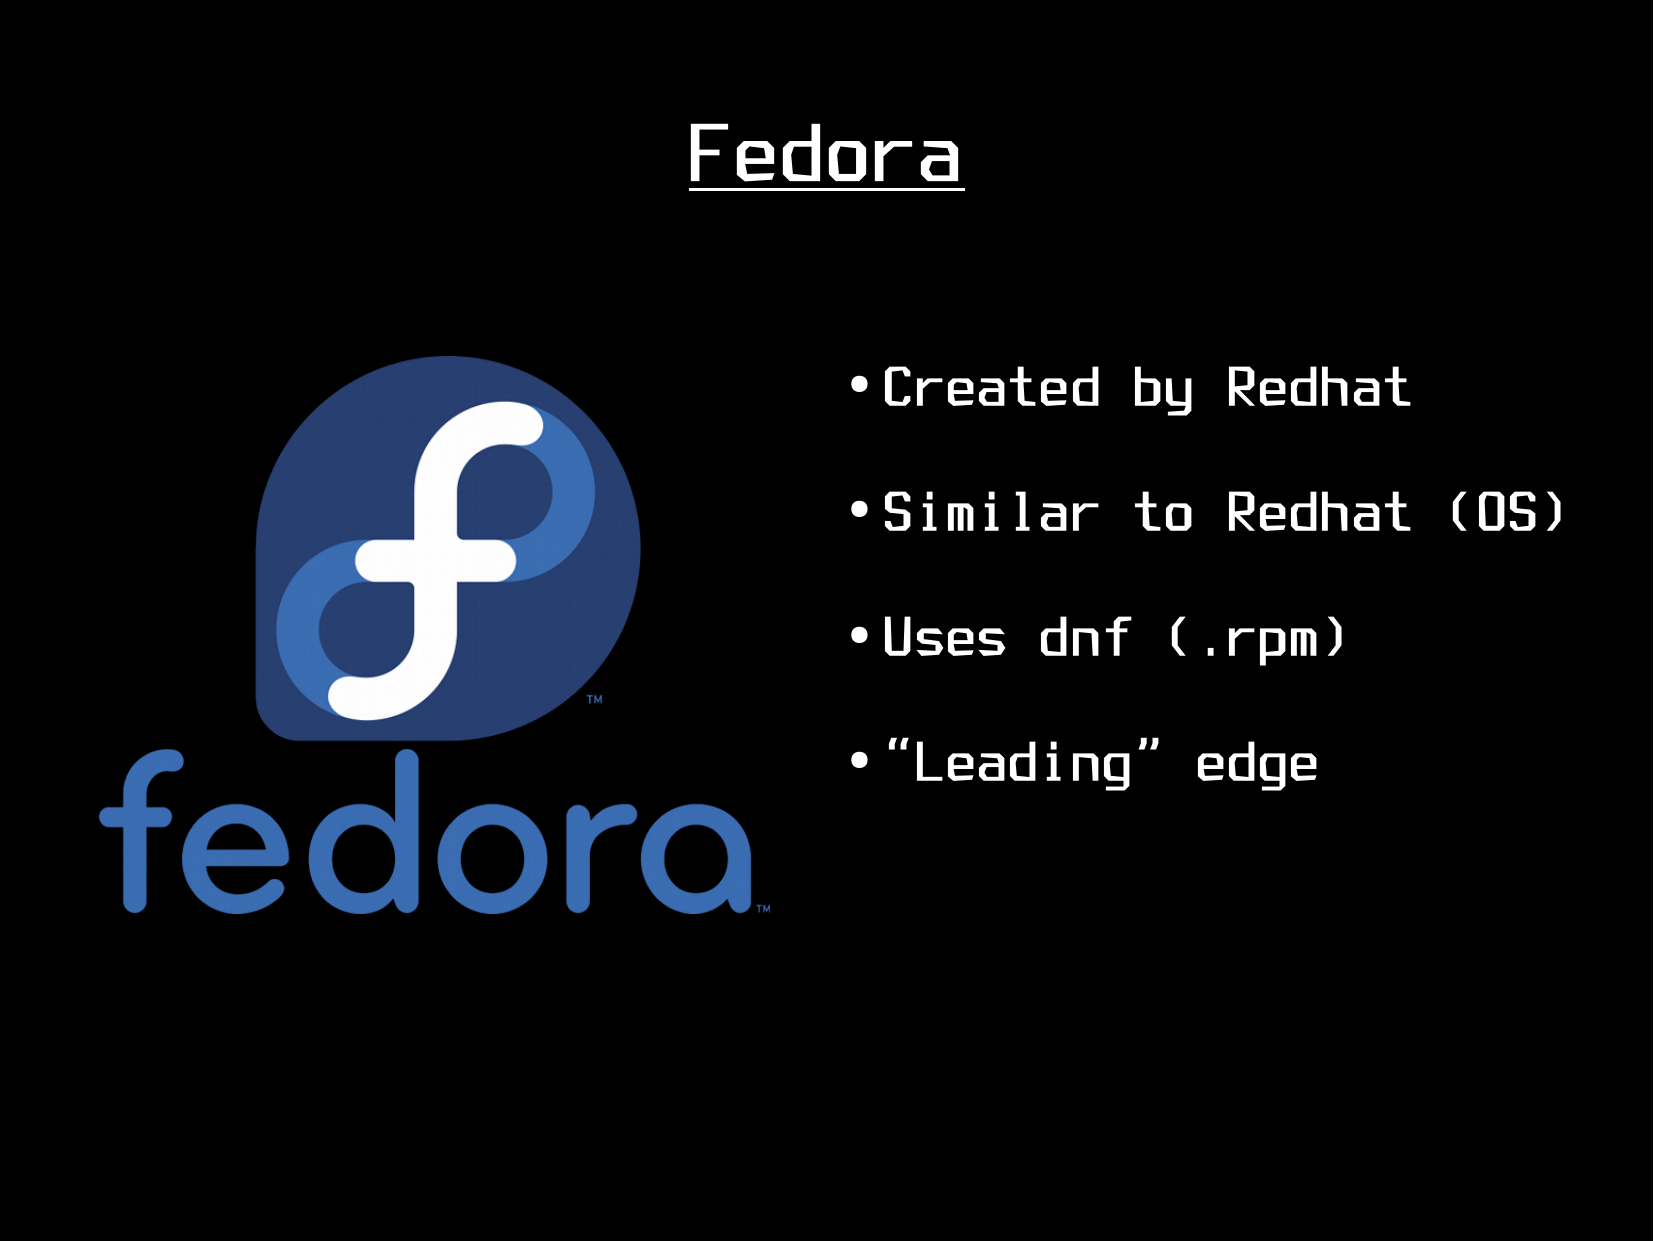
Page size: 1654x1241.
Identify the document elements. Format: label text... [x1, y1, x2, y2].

text_box Created by Redhat Similar to Redhat (OS) Uses dnf (.rpm) “Leading” edge [833, 285, 1620, 881]
title Fedora [82, 49, 1571, 257]
picture [0, 356, 967, 915]
